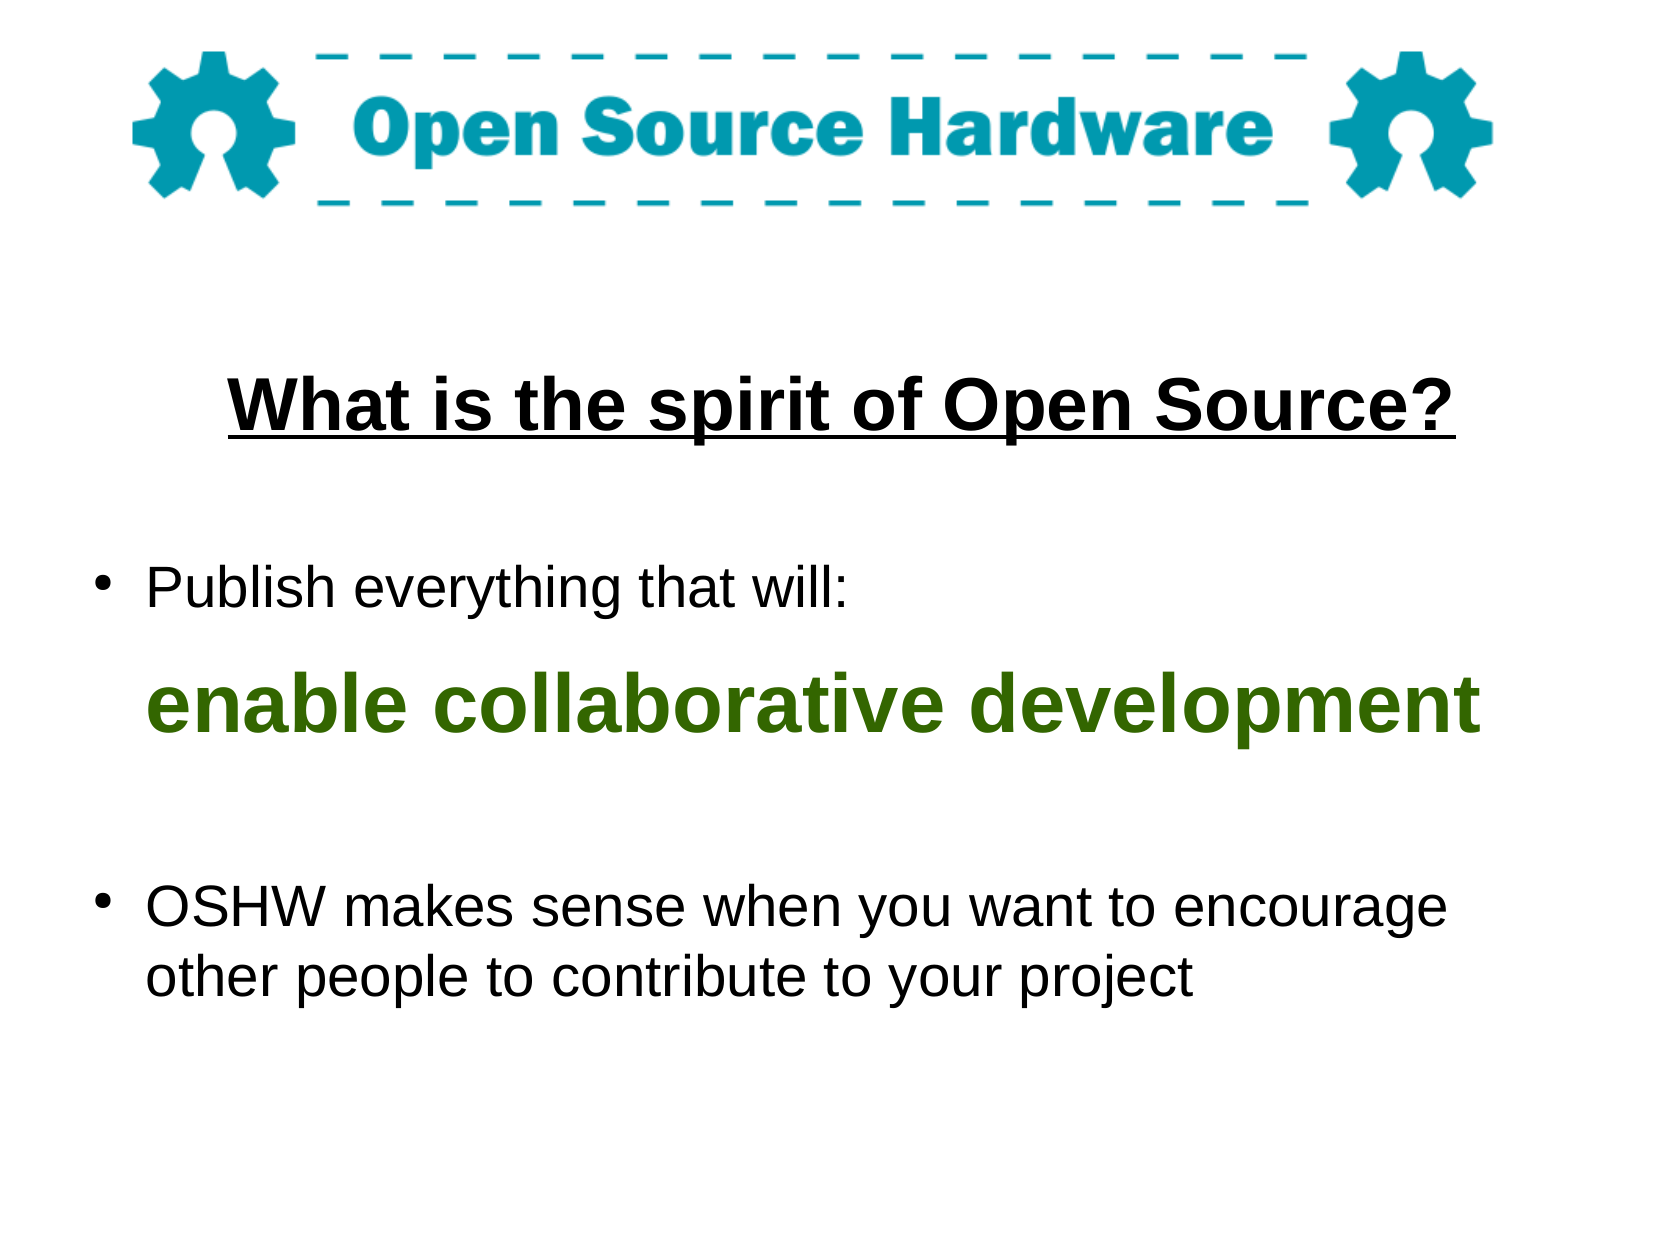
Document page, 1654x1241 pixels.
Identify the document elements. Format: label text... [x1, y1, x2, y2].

list What is the spirit of Open Source? Publish everything that will: enable collaborative development OSHW makes sense when you want to encourage other people to contribute to your project [75, 245, 1538, 1191]
picture [114, 11, 1531, 240]
